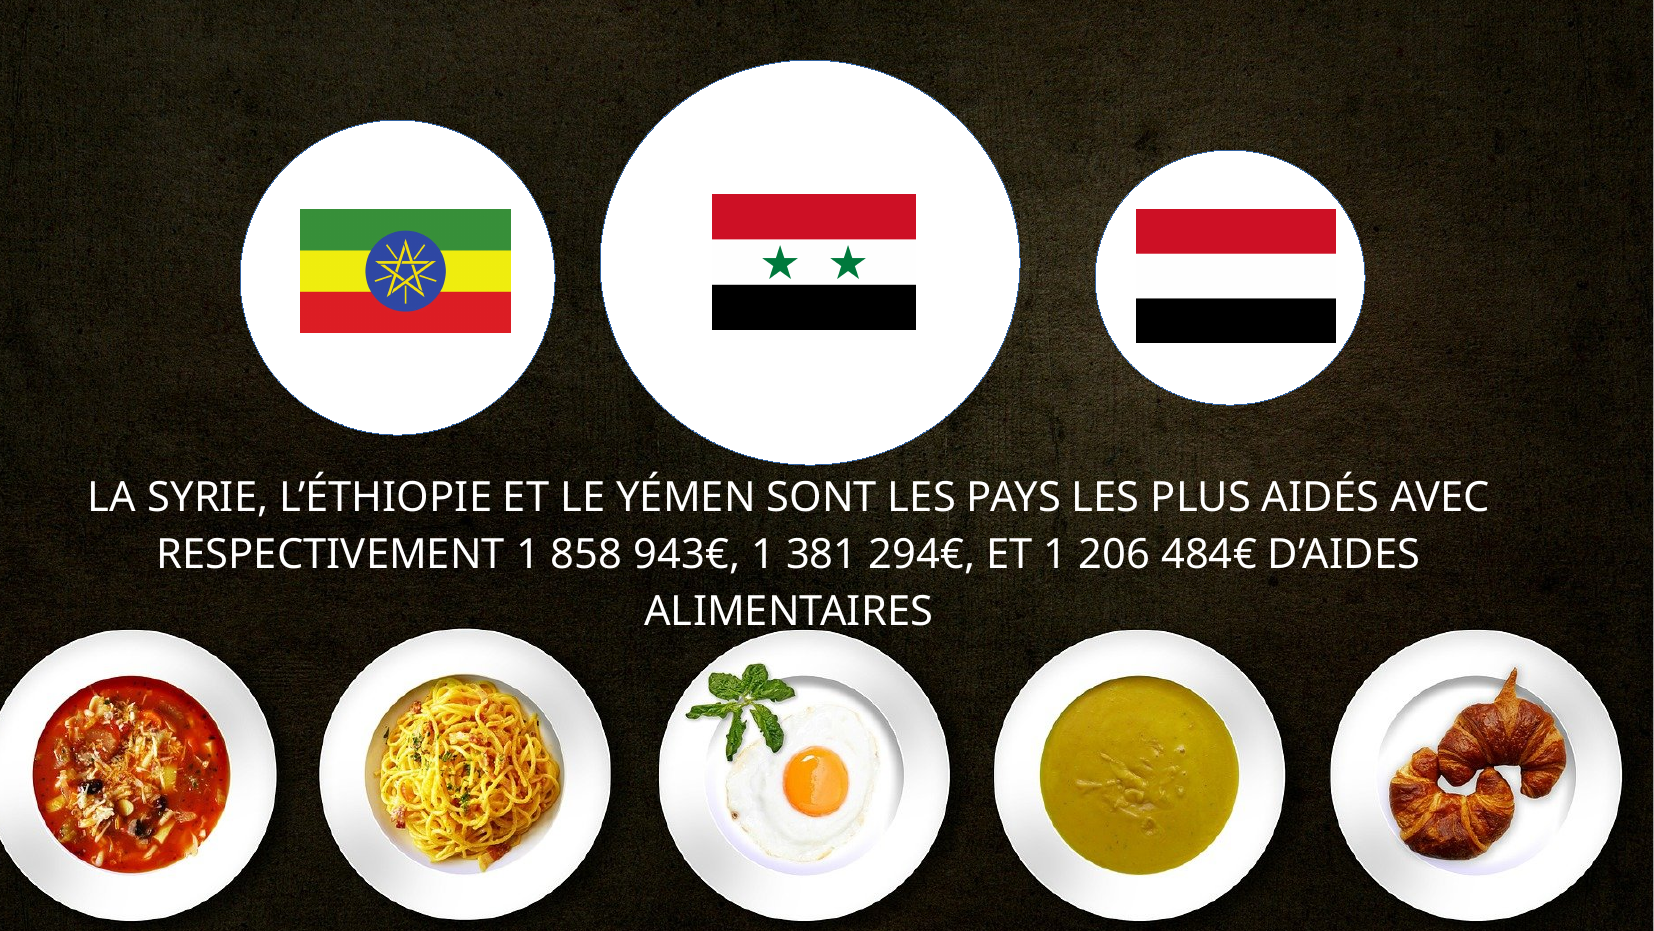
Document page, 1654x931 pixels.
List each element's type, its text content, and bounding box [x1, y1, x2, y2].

title LA SYRIE, L’ÉTHIOPIE ET LE YÉMEN SONT LES PAYS LES PLUS AIDÉS AVEC RESPECTIVEMENT 1 858 943€, 1 381 294€, ET 1 206 484€ D’AIDES ALIMENTAIRES [45, 474, 1534, 631]
text_box [1095, 150, 1366, 406]
text_box [600, 60, 1021, 466]
text_box [240, 120, 556, 436]
picture [0, 0, 1654, 931]
